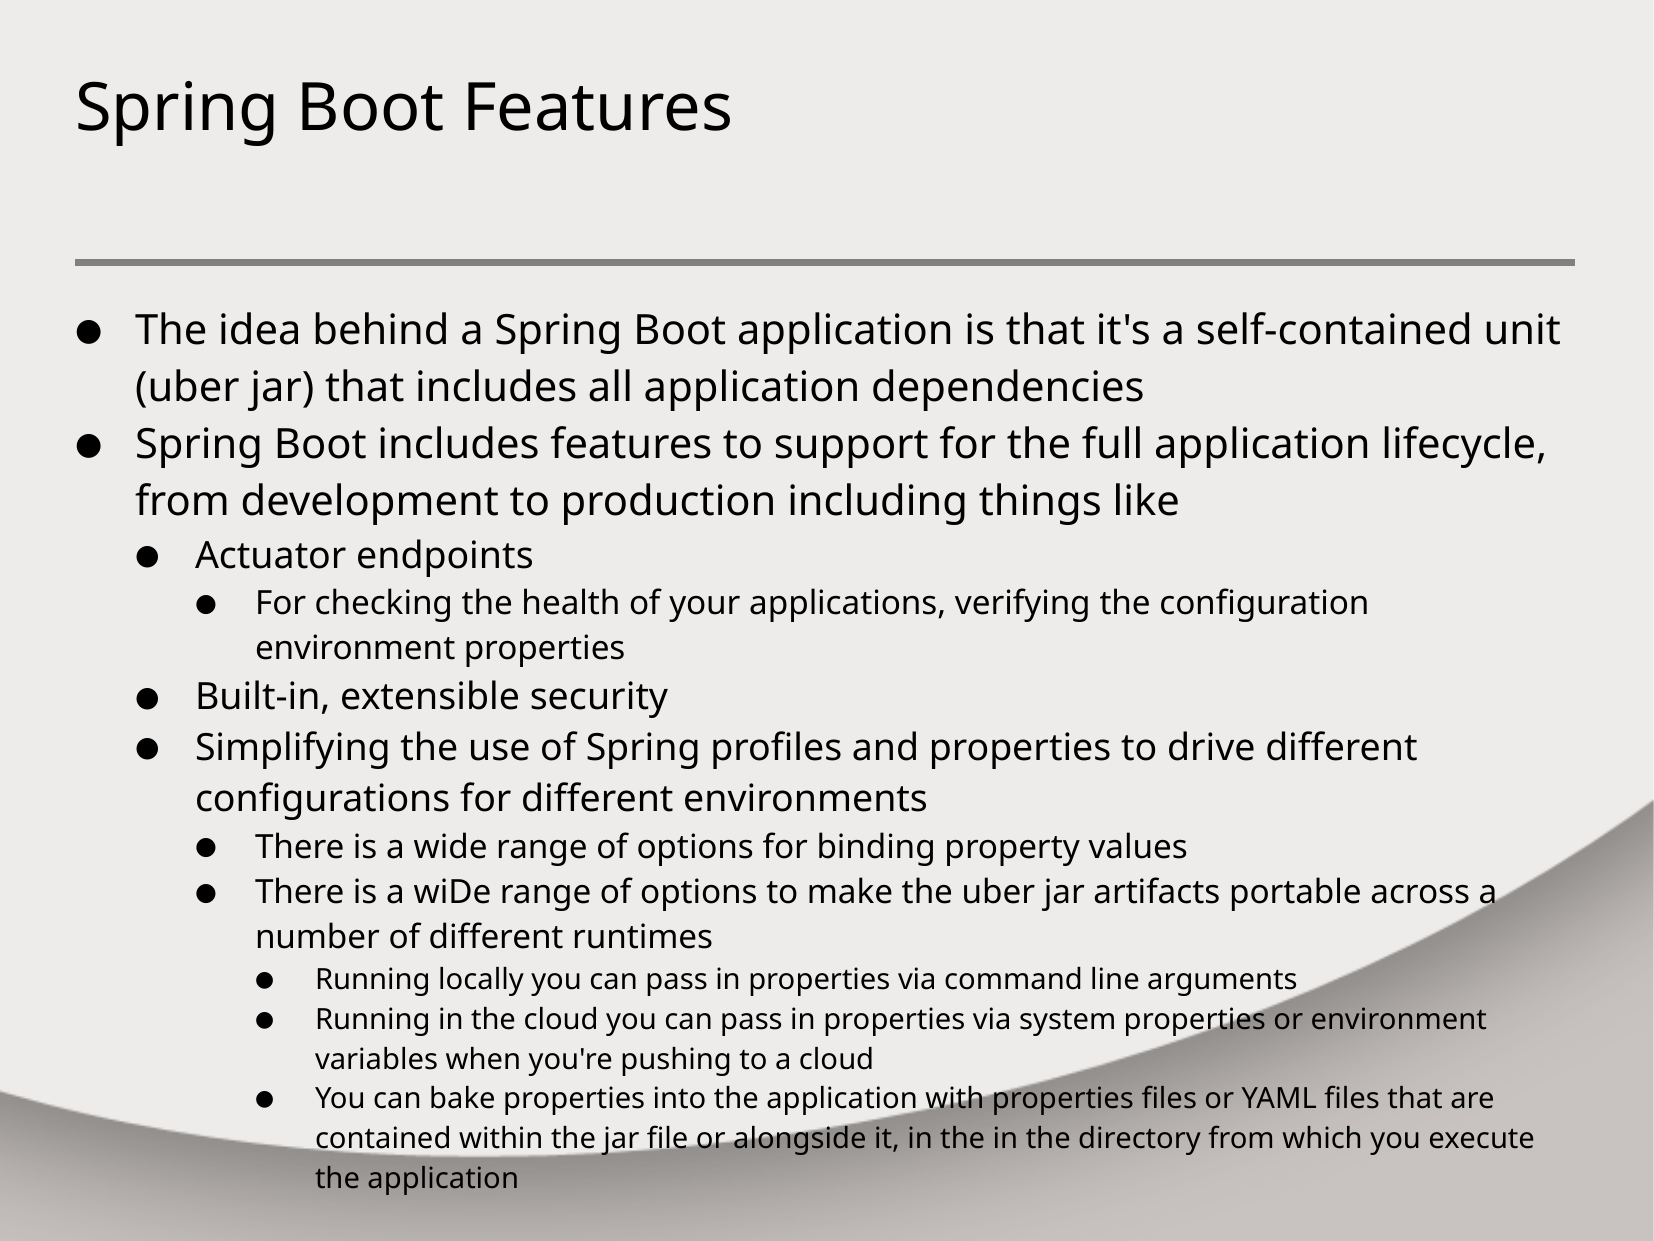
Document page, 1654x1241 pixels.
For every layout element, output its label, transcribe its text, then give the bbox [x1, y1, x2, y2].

title Spring Boot Features [75, 75, 1576, 226]
picture [0, 0, 1654, 1241]
list The idea behind a Spring Boot application is that it's a self-contained unit (uber jar) that includes all application dependencies Spring Boot includes features to support for the full application lifecycle, from development to production including things like Actuator endpoints For checking the health of your applications, verifying the configuration environment properties Built-in, extensible security Simplifying the use of Spring profiles and properties to drive different configurations for different environments There is a wide range of options for binding property values There is a wiDe range of options to make the uber jar artifacts portable across a number of different runtimes Running locally you can pass in properties via command line arguments Running in the cloud you can pass in properties via system properties or environment variables when you're pushing to a cloud You can bake properties into the application with properties files or YAML files that are contained within the jar file or alongside it, in the in the directory from which you execute the application [75, 300, 1576, 1163]
